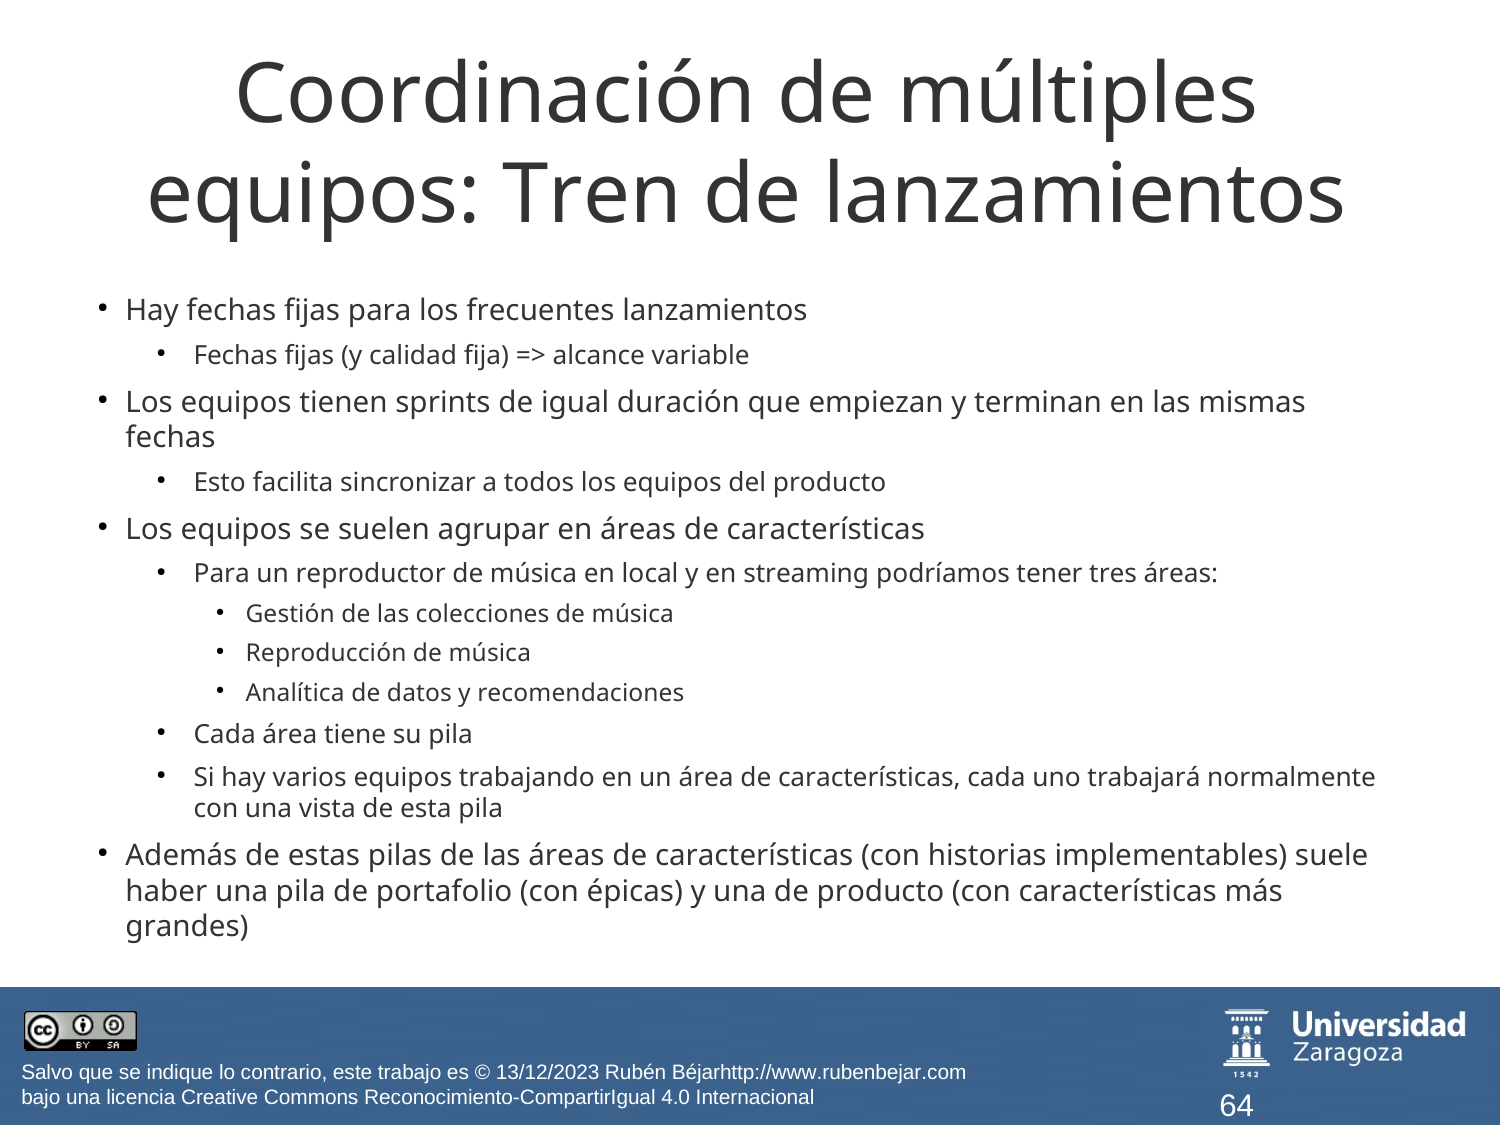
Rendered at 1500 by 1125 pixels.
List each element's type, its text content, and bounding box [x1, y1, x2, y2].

list Hay fechas fijas para los frecuentes lanzamientos Fechas fijas (y calidad fija) => alcance variable Los equipos tienen sprints de igual duración que empiezan y terminan en las mismas fechas Esto facilita sincronizar a todos los equipos del producto Los equipos se suelen agrupar en áreas de características Para un reproductor de música en local y en streaming podríamos tener tres áreas: Gestión de las colecciones de música Reproducción de música Analítica de datos y recomendaciones Cada área tiene su pila Si hay varios equipos trabajando en un área de características, cada uno trabajará normalmente con una vista de esta pila Además de estas pilas de las áreas de características (con historias implementables) suele haber una pila de portafolio (con épicas) y una de producto (con características más grandes) [82, 283, 1418, 957]
picture [0, 987, 1500, 1125]
title Coordinación de múltiples equipos: Tren de lanzamientos [74, 20, 1420, 257]
